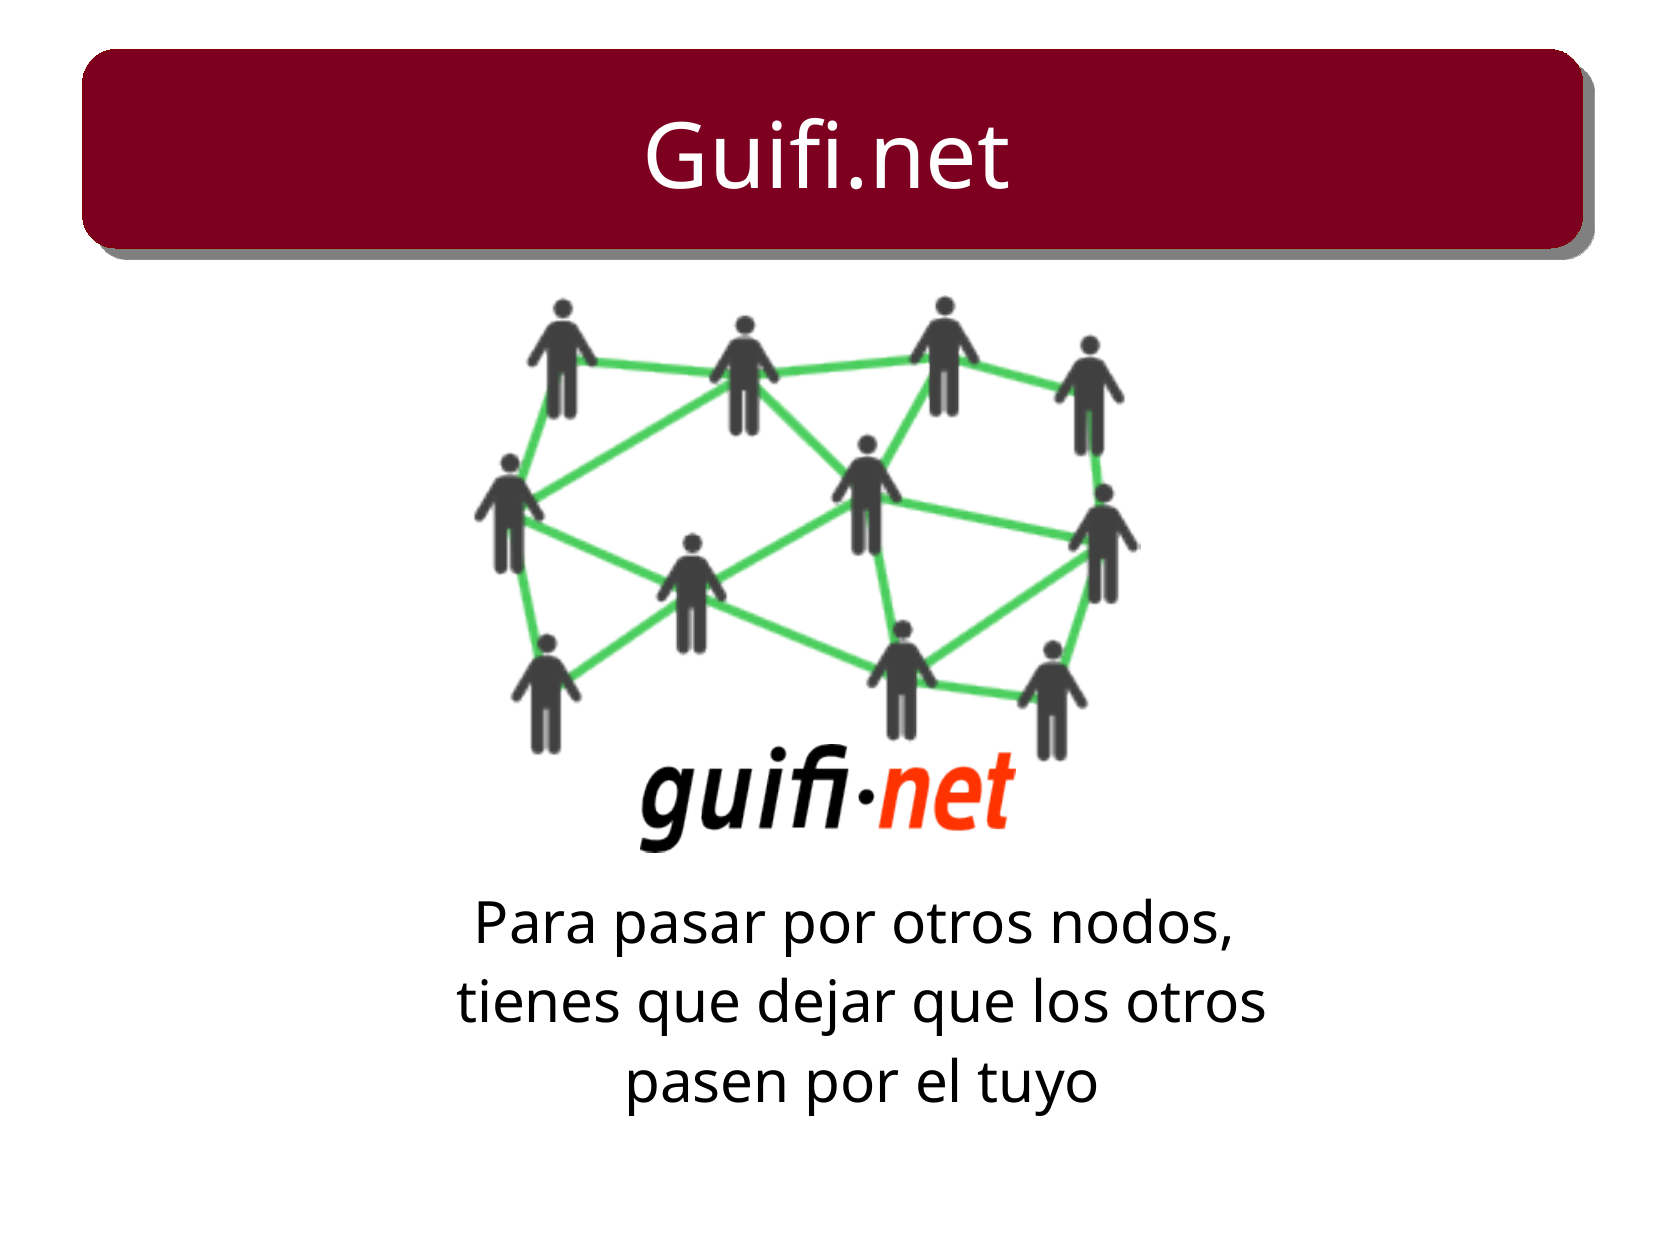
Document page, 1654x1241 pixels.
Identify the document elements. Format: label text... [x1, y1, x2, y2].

title Guifi.net [82, 49, 1571, 257]
text_box Para pasar por otros nodos, tienes que dejar que los otros pasen por el tuyo [401, 874, 1323, 1087]
picture [472, 295, 1141, 853]
